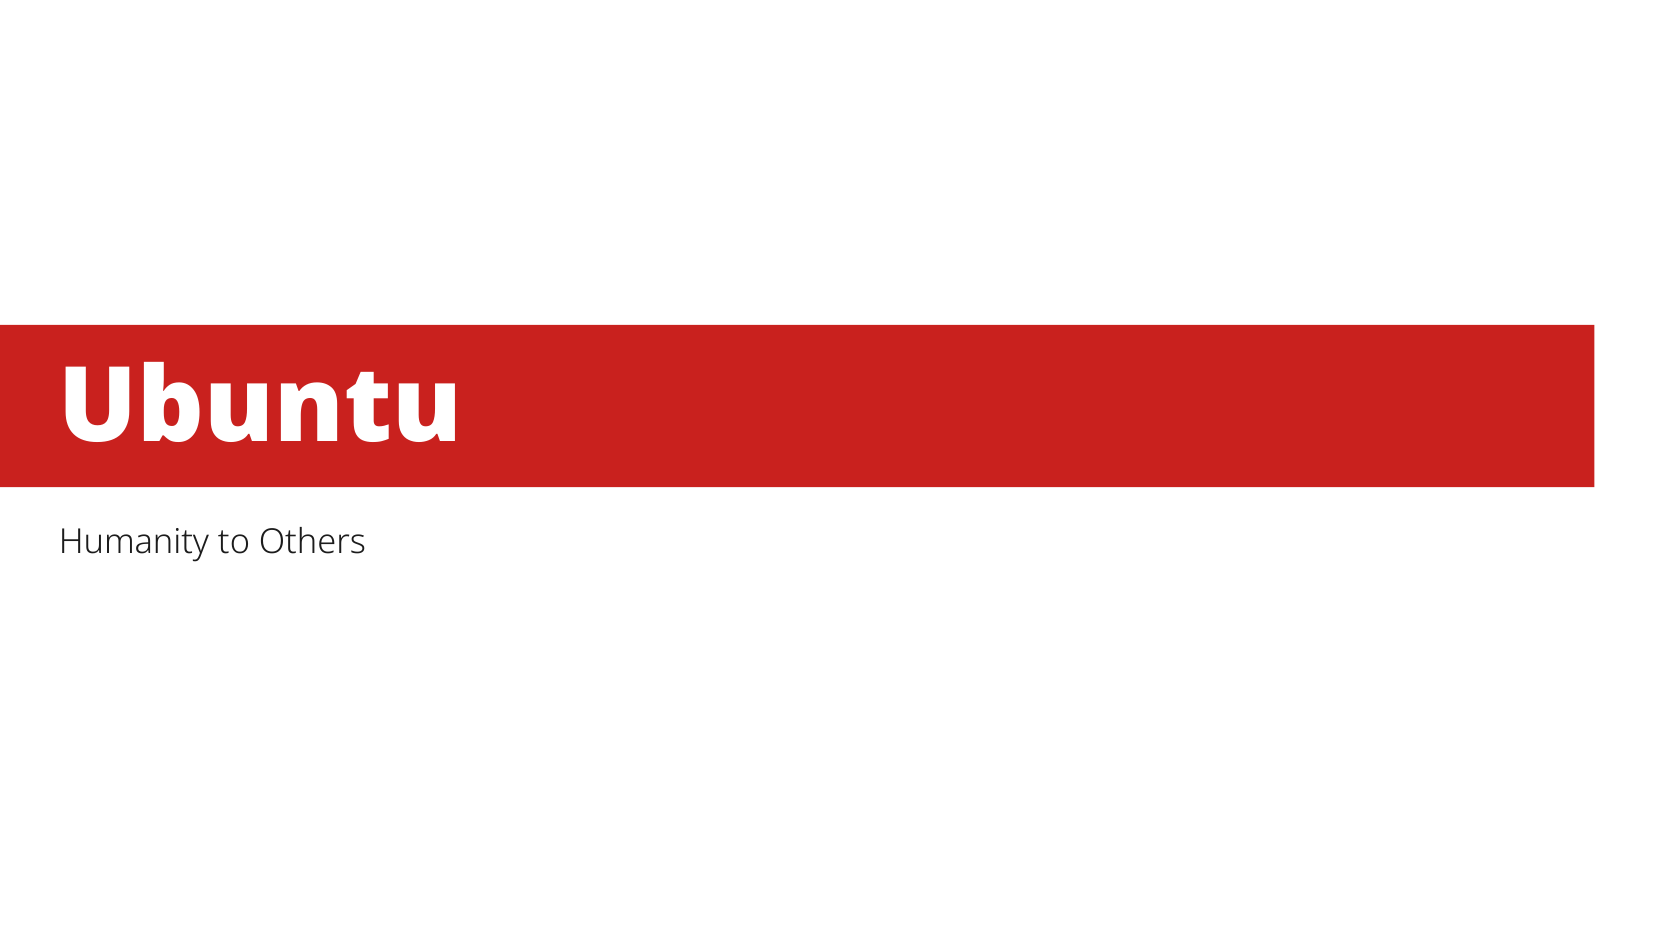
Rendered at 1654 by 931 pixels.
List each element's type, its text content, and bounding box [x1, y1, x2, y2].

title Ubuntu [59, 354, 1565, 473]
subtitle Humanity to Others [59, 516, 1536, 827]
